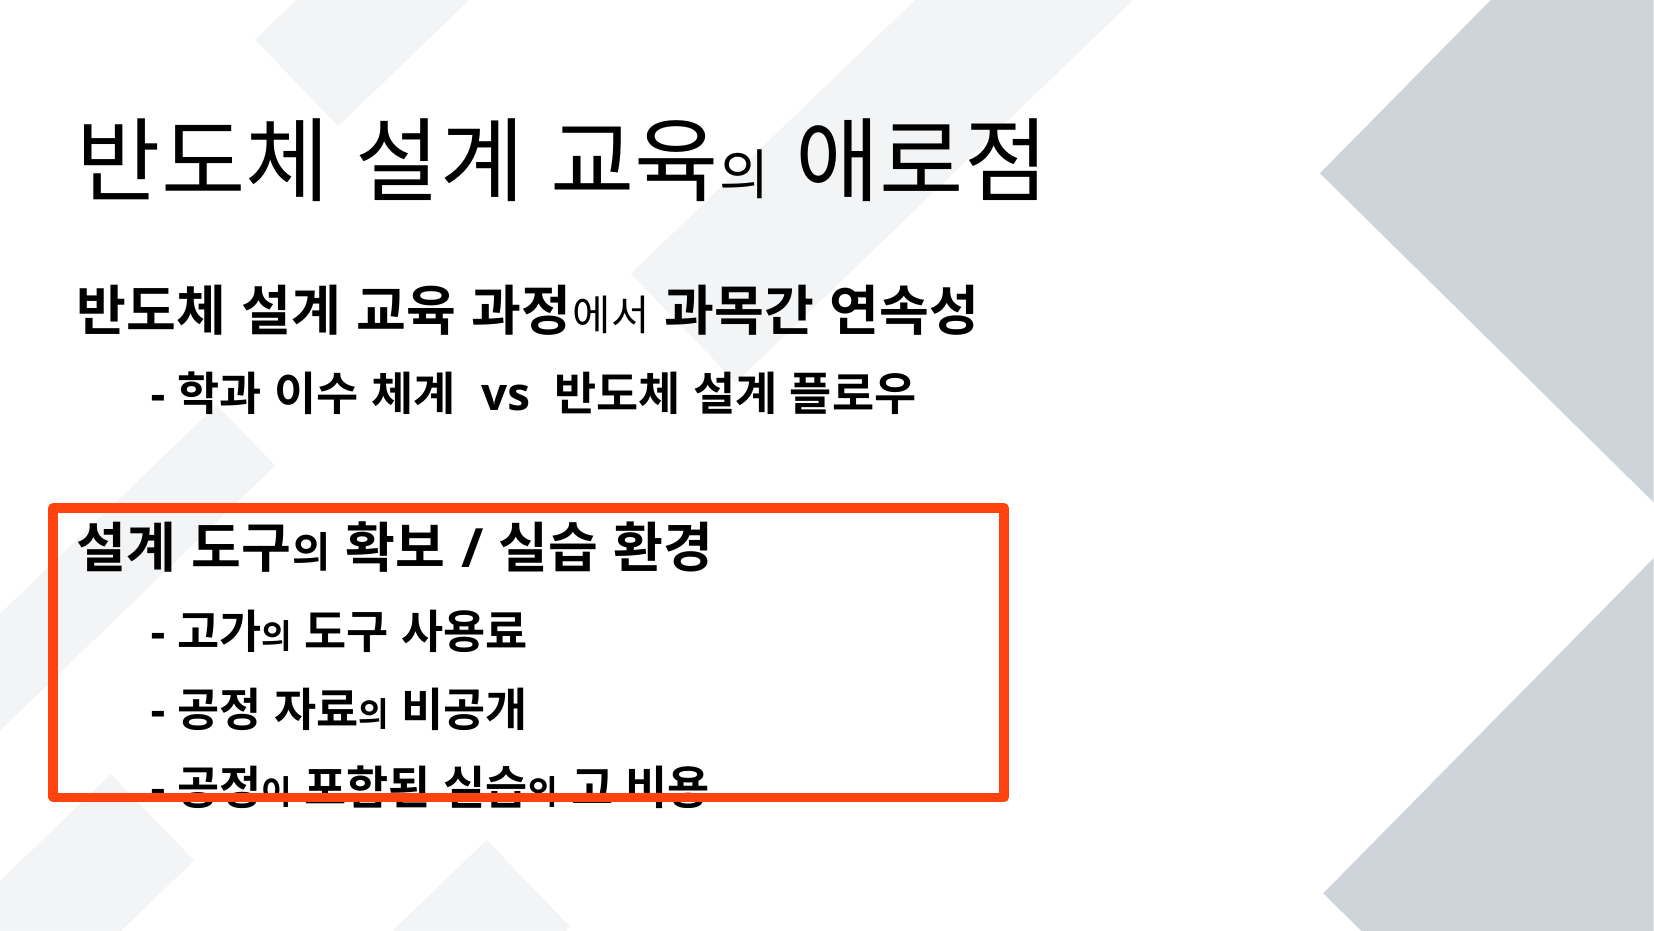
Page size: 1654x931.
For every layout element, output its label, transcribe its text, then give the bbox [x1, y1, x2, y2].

subtitle 반도체 설계 교육 과정에서 과목간 연속성 -학과 이수 체계 vs 반도체 설계 플로우 설계 도구의 확보/실습 환경 -고가의 도구 사용료 -공정 자료의 비공개 -공정이 포함된 실습의 고 비용 [76, 513, 999, 793]
title 반도체 설계 교육의 애로점 [76, 76, 1565, 233]
subtitle 반도체 설계 교육 과정에서 과목간 연속성 -학과 이수 체계 vs 반도체 설계 플로우 설계 도구의 확보/실습 환경 -고가의 도구 사용료 -공정 자료의 비공개 -공정이 포함된 실습의 고 비용 [76, 265, 1565, 886]
